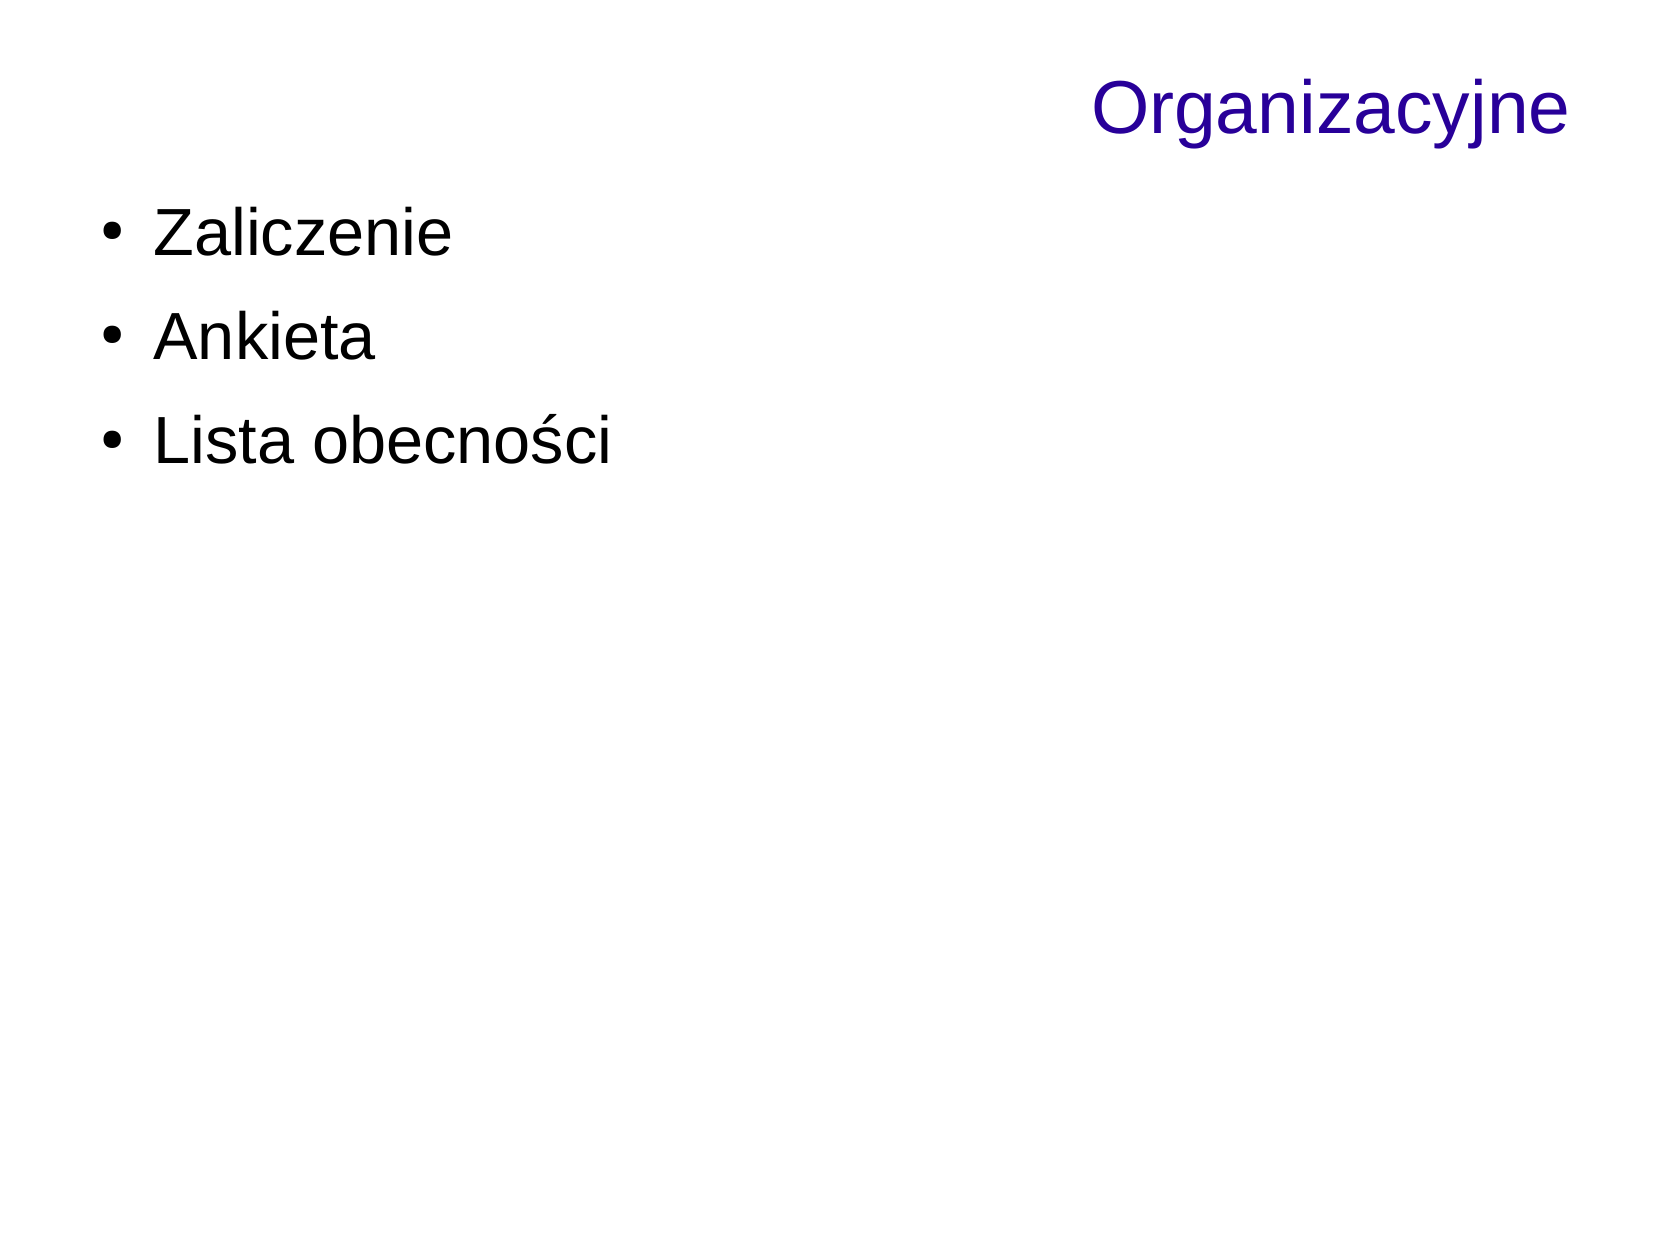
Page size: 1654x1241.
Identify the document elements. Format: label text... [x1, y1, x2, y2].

list Zaliczenie Ankieta Lista obecności [82, 195, 1606, 915]
title Organizacyjne [82, 49, 1571, 166]
